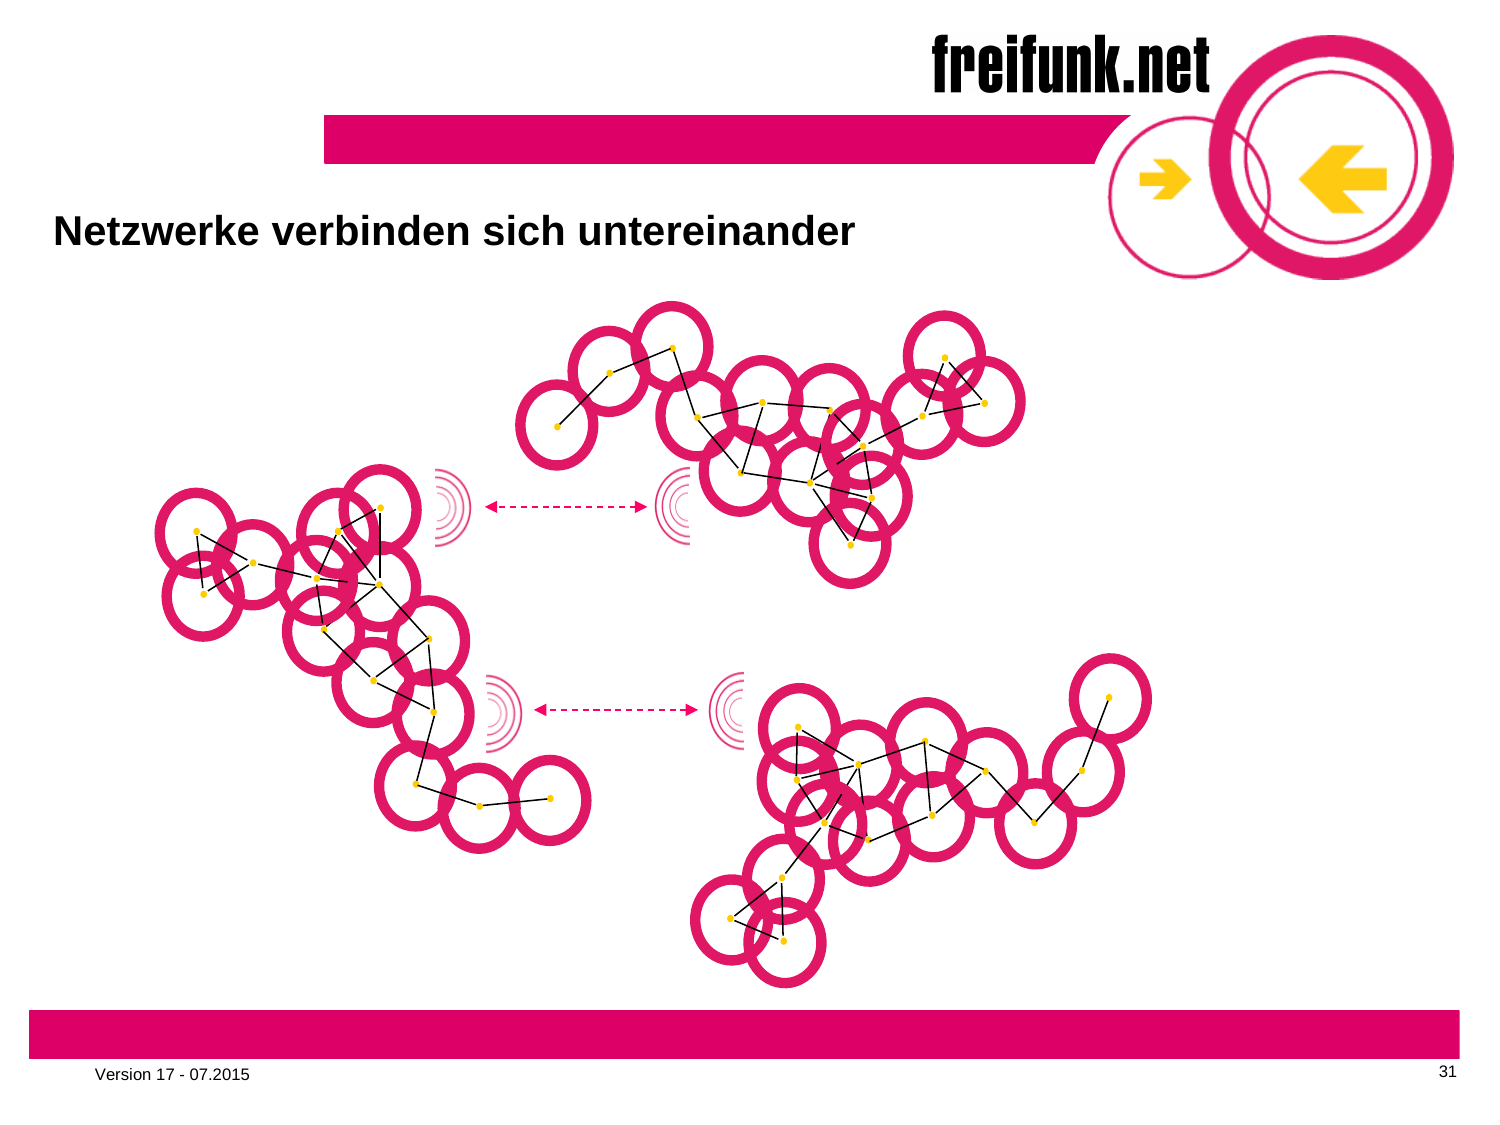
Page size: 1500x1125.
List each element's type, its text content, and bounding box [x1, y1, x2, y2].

text_box [793, 776, 801, 784]
text_box [865, 836, 872, 844]
text_box [320, 626, 328, 634]
text_box [313, 574, 321, 583]
text_box [554, 423, 561, 431]
text_box [826, 406, 833, 414]
text_box [694, 414, 701, 422]
picture [652, 465, 692, 548]
text_box [376, 581, 383, 589]
text_box [921, 737, 929, 745]
text_box [778, 874, 786, 882]
text_box [795, 723, 802, 731]
text_box [200, 590, 207, 598]
text_box [727, 914, 734, 923]
text_box [476, 802, 483, 810]
text_box [759, 398, 766, 407]
text_box [370, 677, 377, 685]
picture [932, 34, 1454, 280]
text_box [1105, 693, 1113, 702]
text_box [1078, 767, 1086, 775]
text_box [669, 344, 676, 352]
text_box [737, 469, 744, 477]
text_box [981, 399, 988, 407]
text_box [1031, 818, 1038, 827]
text_box [941, 354, 949, 362]
text_box [928, 811, 936, 820]
text_box Netzwerke verbinden sich untereinander [53, 204, 1046, 283]
text_box [412, 780, 420, 788]
picture [484, 672, 525, 755]
text_box [868, 494, 875, 502]
text_box [855, 760, 862, 768]
text_box [806, 479, 814, 487]
text_box [606, 369, 613, 377]
text_box [847, 541, 854, 549]
text_box [821, 819, 828, 827]
picture [706, 670, 746, 753]
text_box [547, 794, 554, 803]
text_box [780, 937, 787, 945]
text_box [919, 412, 926, 420]
text_box [859, 442, 867, 450]
text_box [430, 708, 437, 716]
text_box [377, 504, 384, 512]
text_box [334, 527, 342, 536]
text_box [250, 559, 257, 567]
text_box [426, 635, 433, 643]
picture [433, 466, 474, 549]
text_box [982, 767, 989, 775]
text_box [193, 527, 200, 536]
